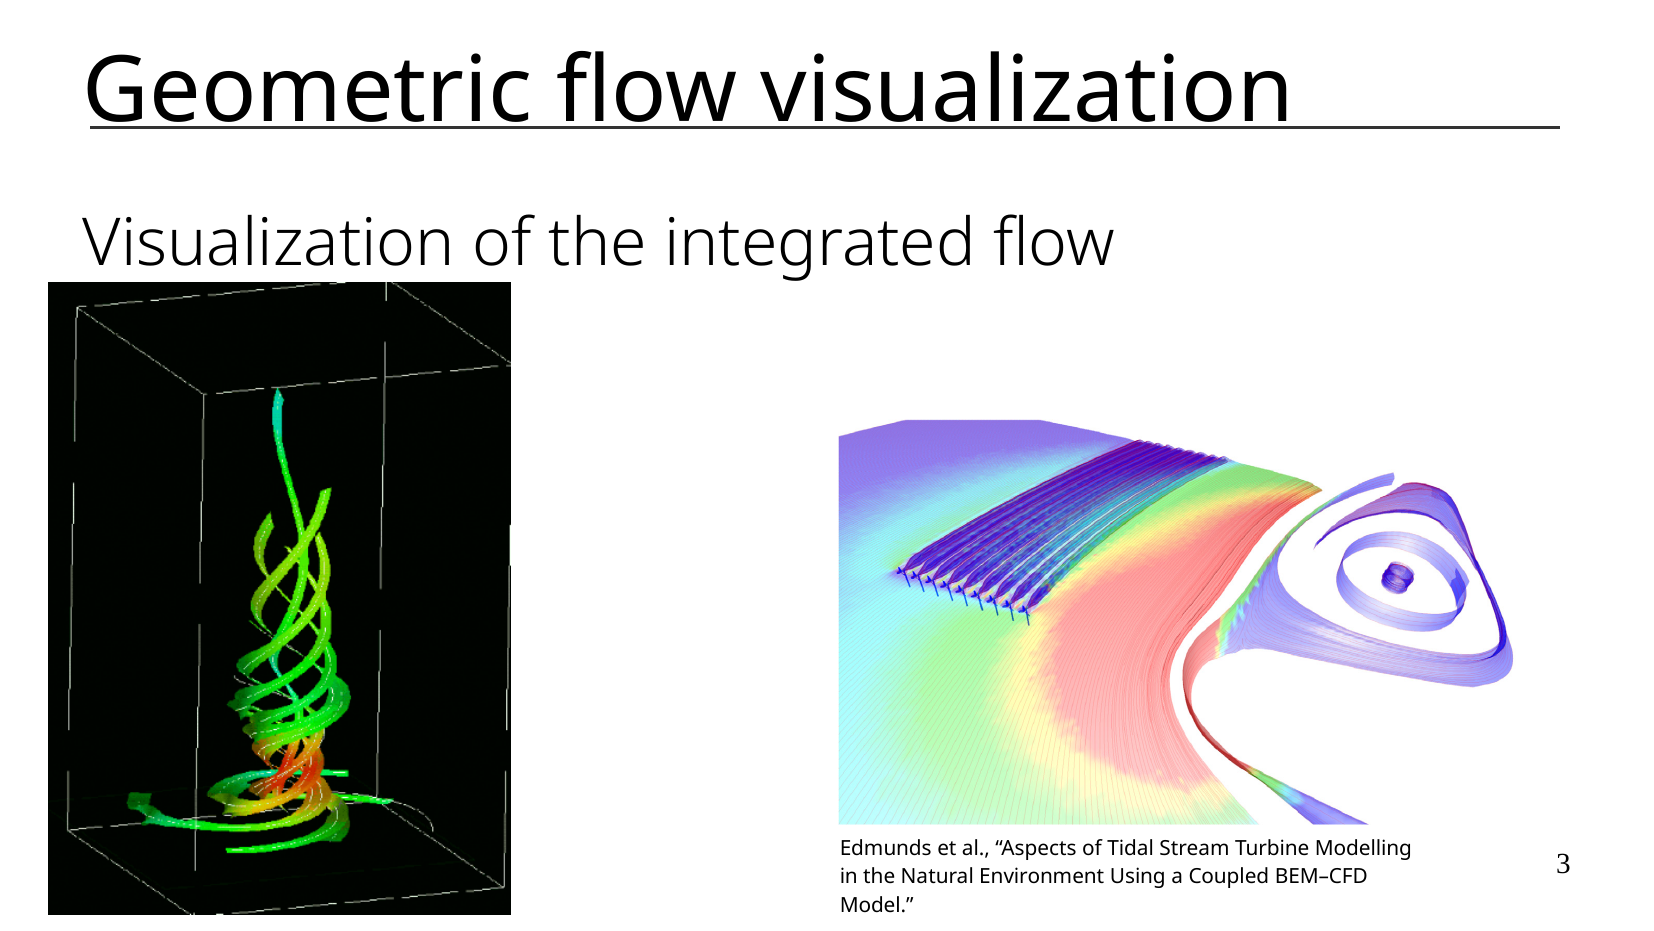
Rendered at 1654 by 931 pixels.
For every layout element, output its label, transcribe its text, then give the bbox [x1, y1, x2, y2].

text_box Edmunds et al., “Aspects of Tidal Stream Turbine Modelling in the Natural Environment Using a Coupled BEM–CFD Model.” [825, 825, 1449, 917]
picture [48, 282, 511, 916]
list Visualization of the integrated flow [82, 195, 1571, 286]
picture [838, 419, 1516, 826]
title Geometric flow visualization [82, 32, 1571, 140]
